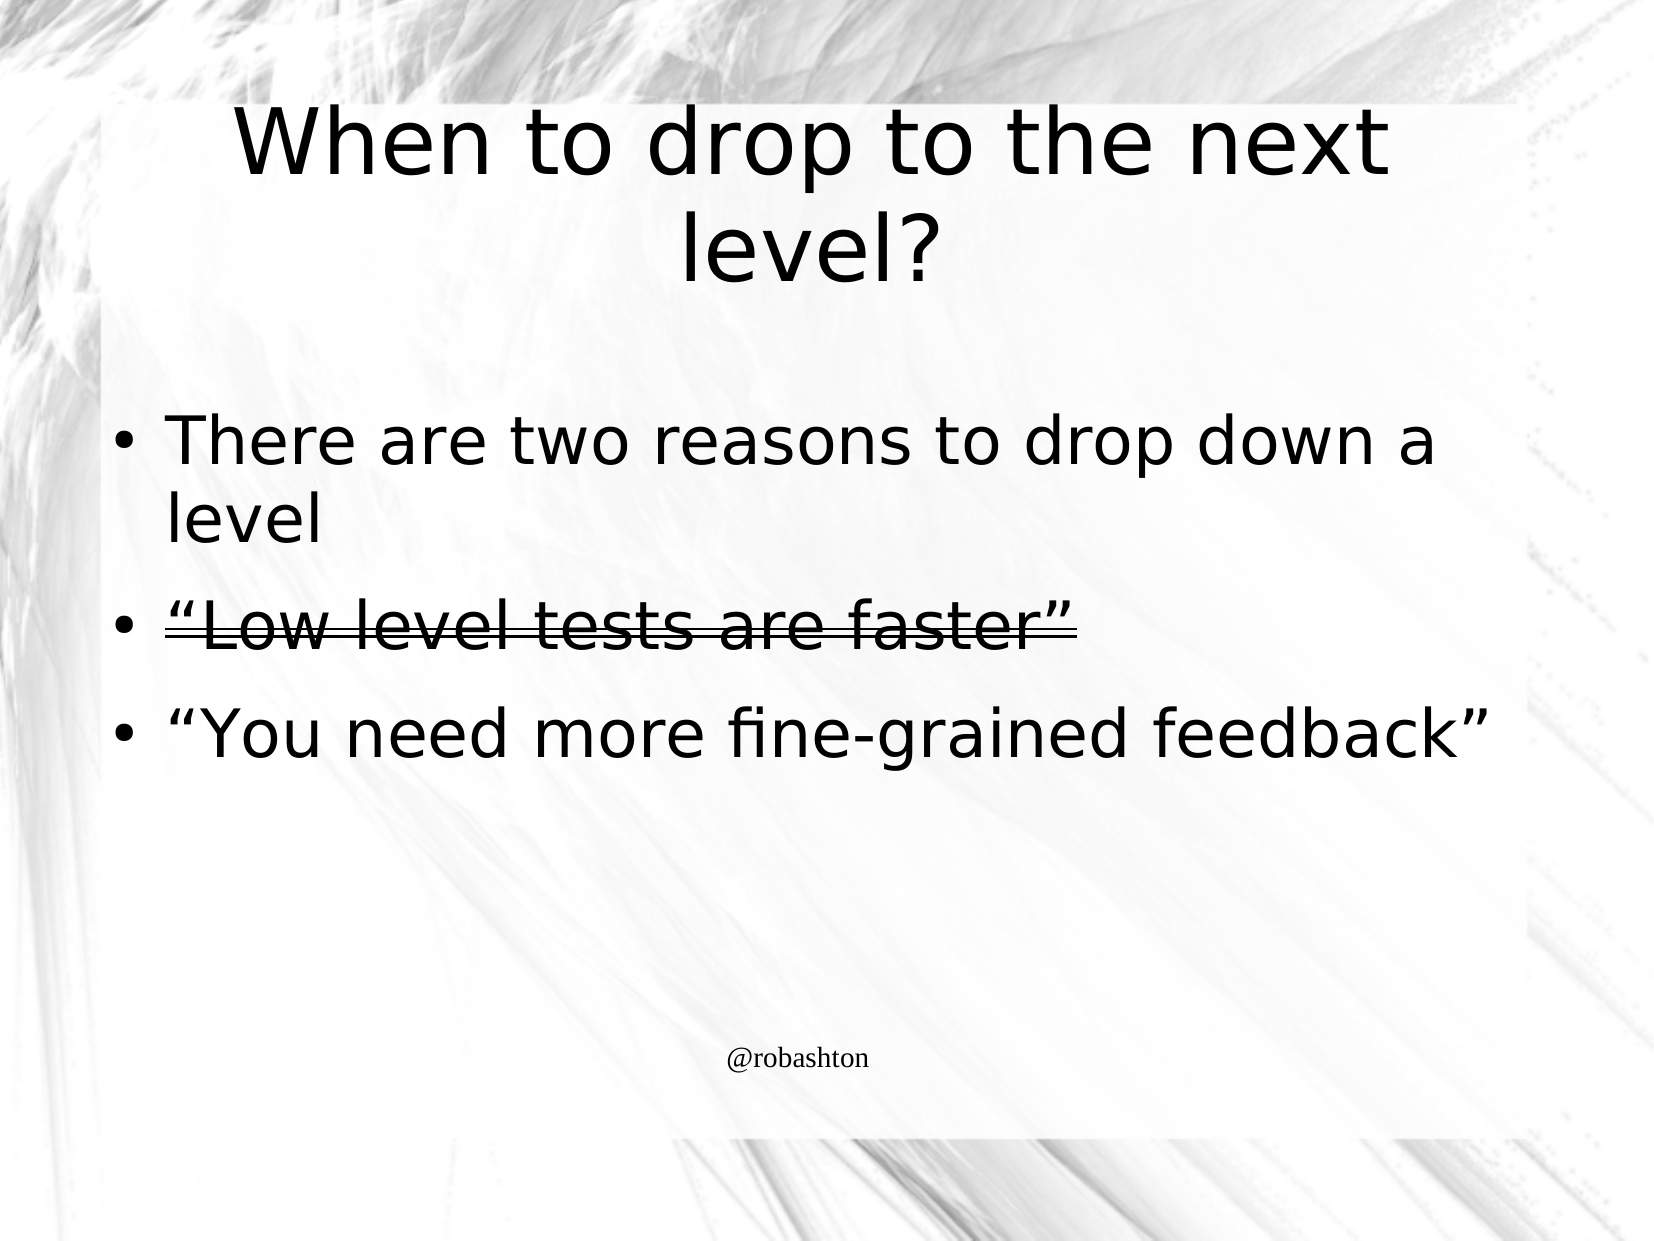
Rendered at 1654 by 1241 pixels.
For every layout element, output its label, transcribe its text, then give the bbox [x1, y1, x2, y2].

title When to drop to the next level? [118, 89, 1506, 304]
list There are two reasons to drop down a level “Low level tests are faster” “You need more fine-grained feedback” [94, 402, 1548, 1123]
picture [0, 0, 1654, 1241]
